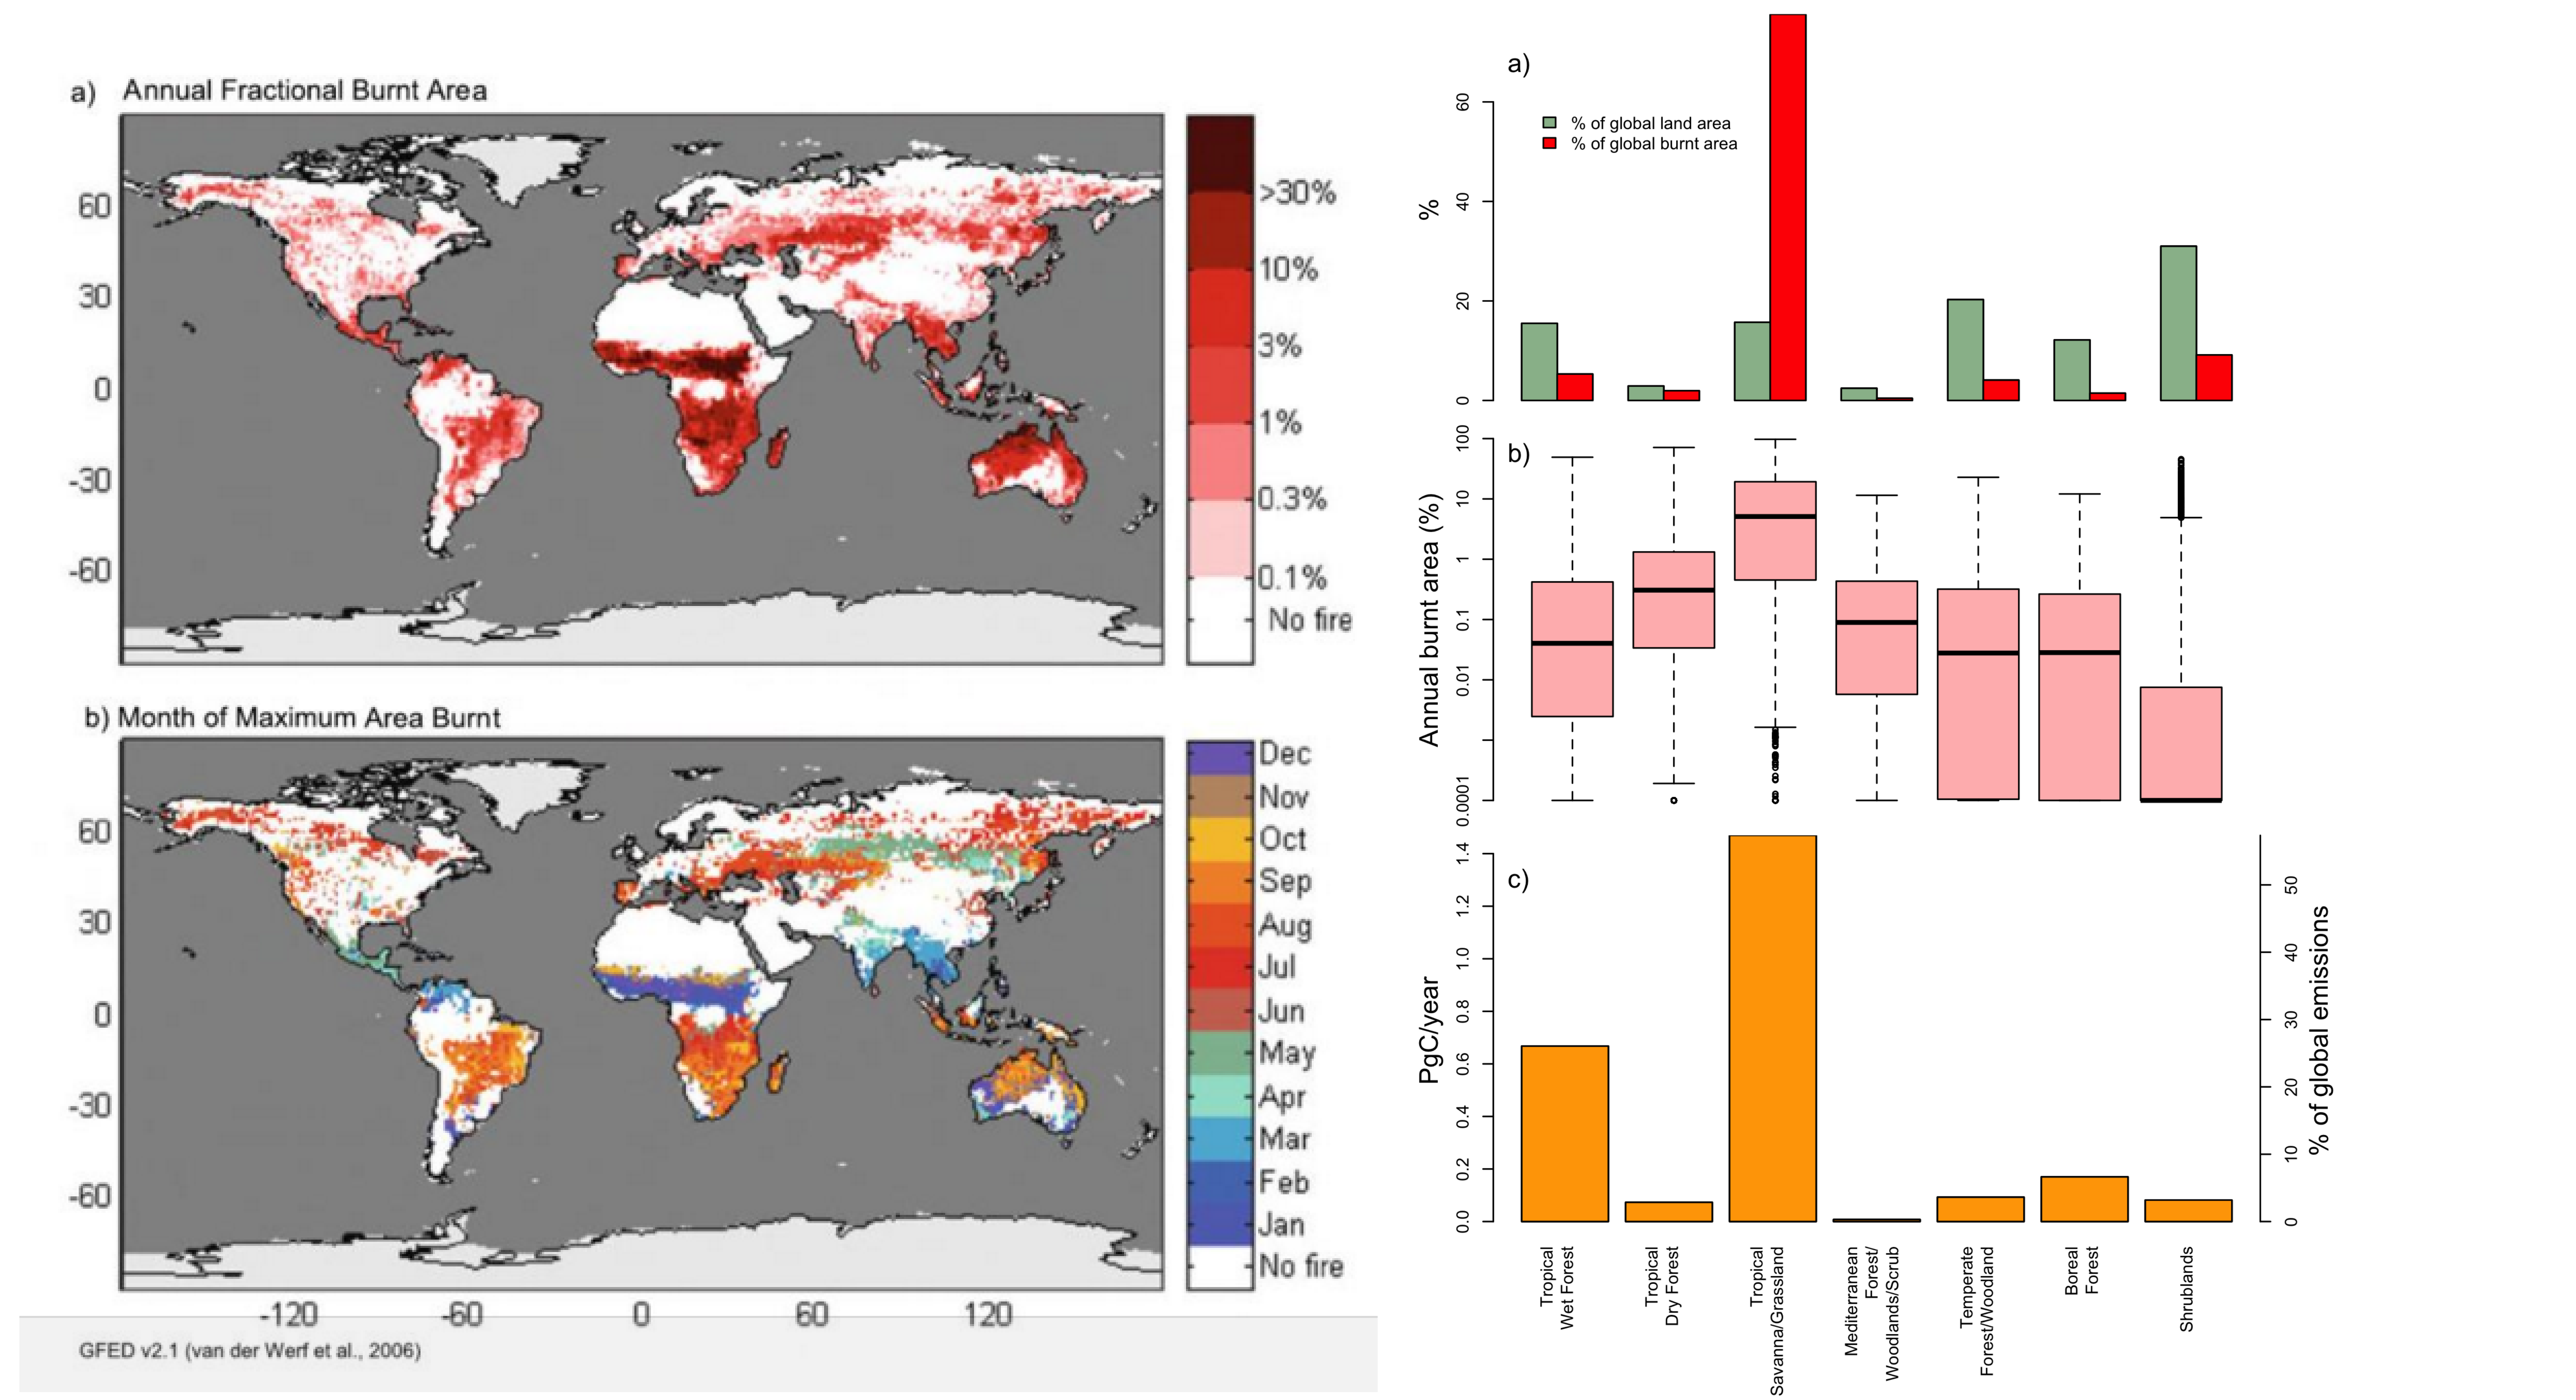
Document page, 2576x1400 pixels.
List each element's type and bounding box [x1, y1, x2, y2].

picture [1411, 0, 2342, 1400]
picture [19, 49, 1378, 1393]
